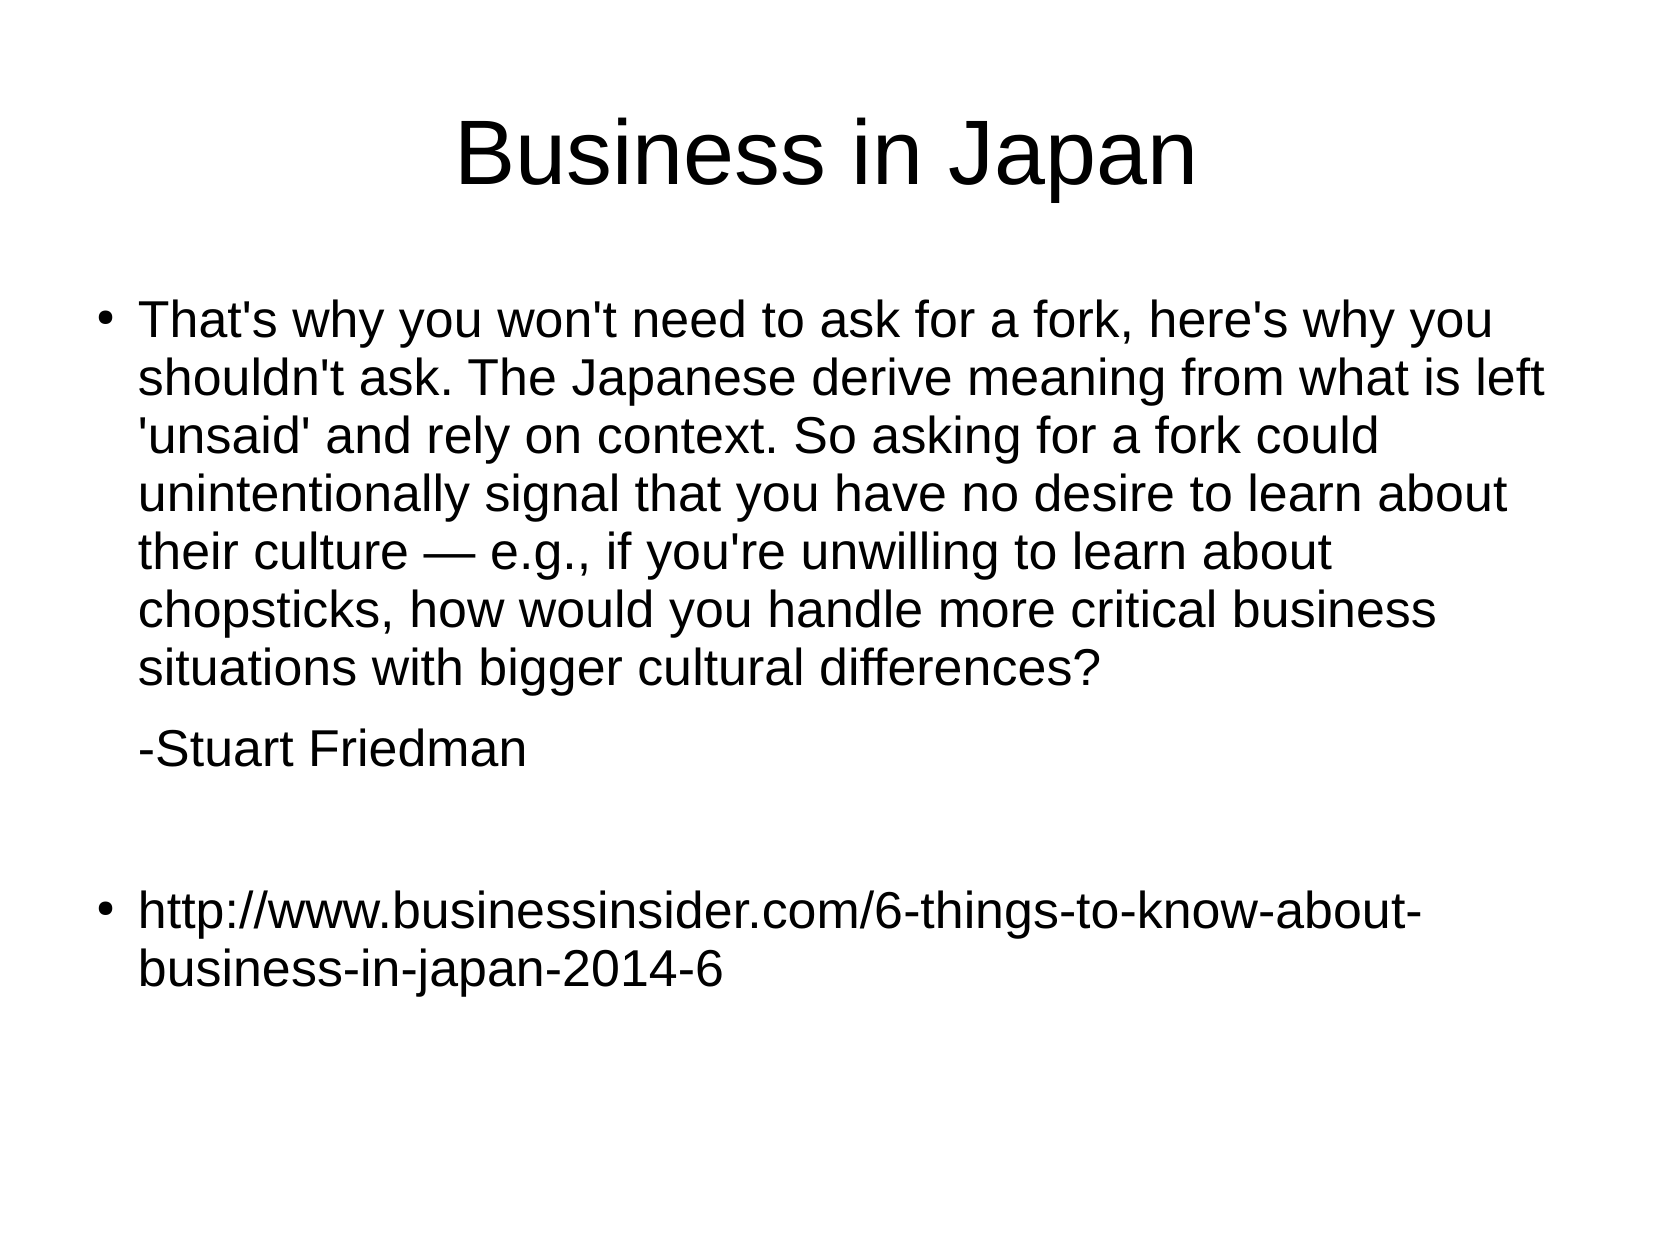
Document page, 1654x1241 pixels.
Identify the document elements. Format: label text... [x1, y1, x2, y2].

list That's why you won't need to ask for a fork, here's why you shouldn't ask. The Japanese derive meaning from what is left 'unsaid' and rely on context. So asking for a fork could unintentionally signal that you have no desire to learn about their culture — e.g., if you're unwilling to learn about chopsticks, how would you handle more critical business situations with bigger cultural differences? -Stuart Friedman http://www.businessinsider.com/6-things-to-know-about-business-in-japan-2014-6 [82, 290, 1571, 1010]
title Business in Japan [82, 49, 1571, 257]
